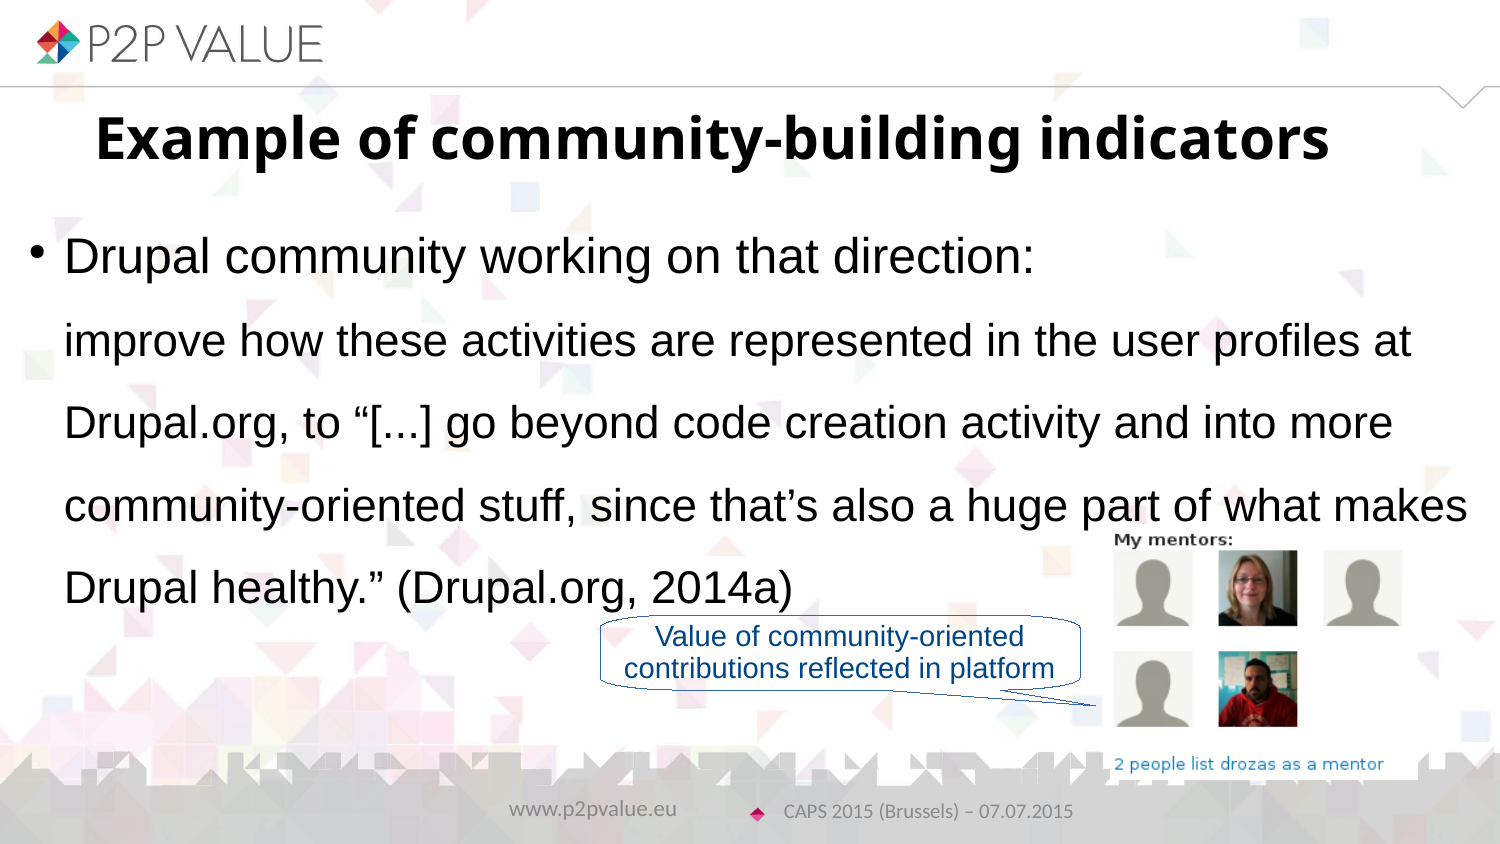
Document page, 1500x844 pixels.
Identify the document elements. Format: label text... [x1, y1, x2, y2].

text_box www.p2pvalue.eu [502, 786, 721, 827]
title Example of community-building indicators [60, 92, 1366, 181]
picture [0, 0, 1500, 844]
subtitle Drupal community working on that direction: improve how these activities are represented in the user profiles at Drupal.org, to “[...] go beyond code creation activity and into more community-oriented stuff, since that’s also a huge part of what makes Drupal healthy.” (Drupal.org, 2014a) [15, 186, 1496, 742]
text_box CAPS 2015 (Brussels) – 07.07.2015 [770, 787, 1463, 833]
text_box Value of community-oriented contributions reflected in platform [600, 615, 1096, 706]
